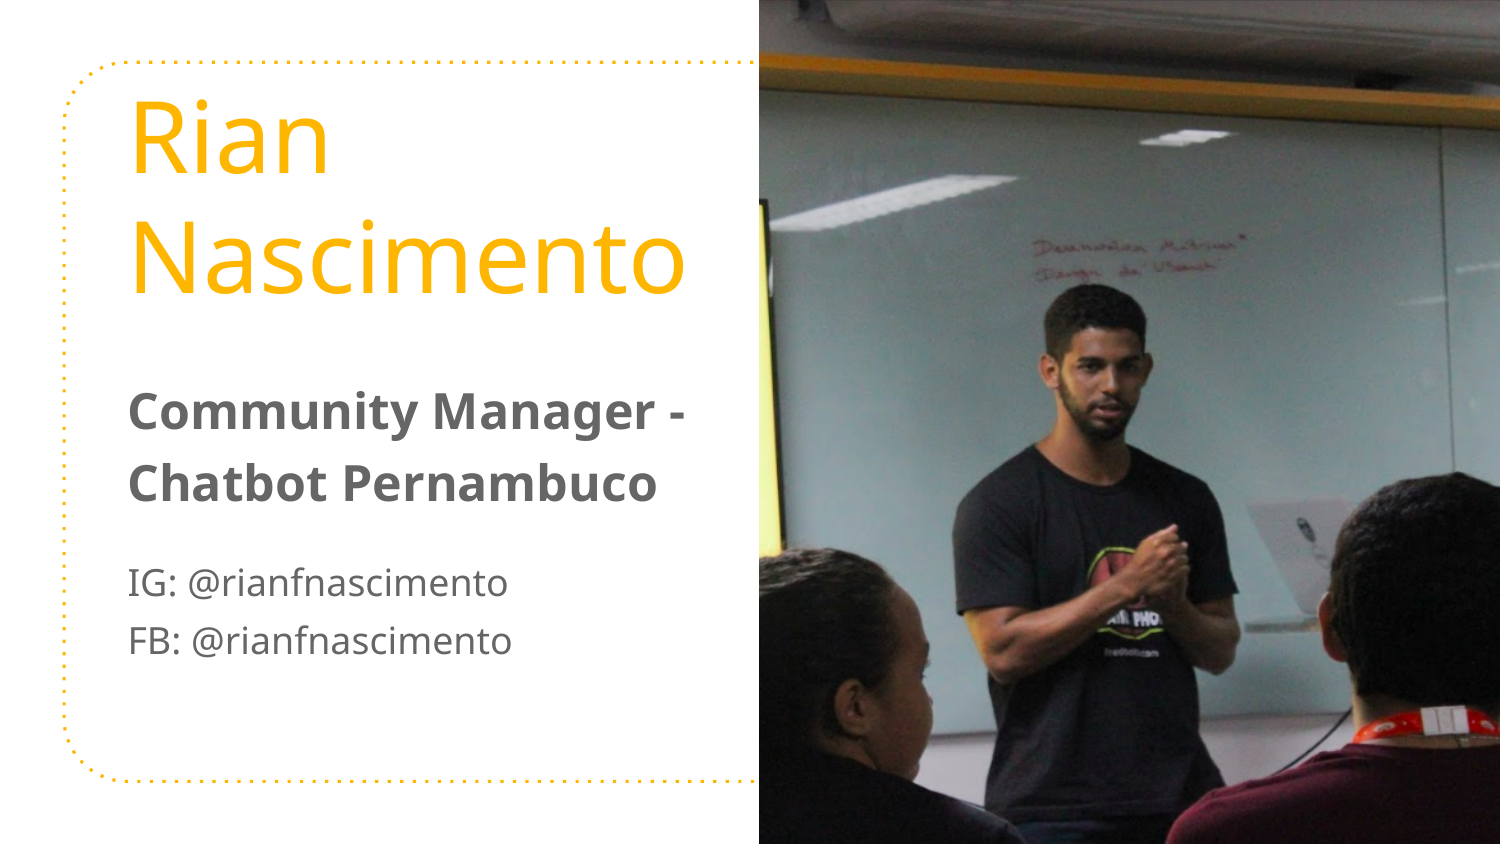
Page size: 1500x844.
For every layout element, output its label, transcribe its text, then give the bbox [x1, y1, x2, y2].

subtitle Community Manager - Chatbot Pernambuco IG: @rianfnascimento FB: @rianfnascimento [112, 364, 750, 773]
title Rian Nascimento [112, 58, 750, 364]
picture [759, 0, 1500, 844]
